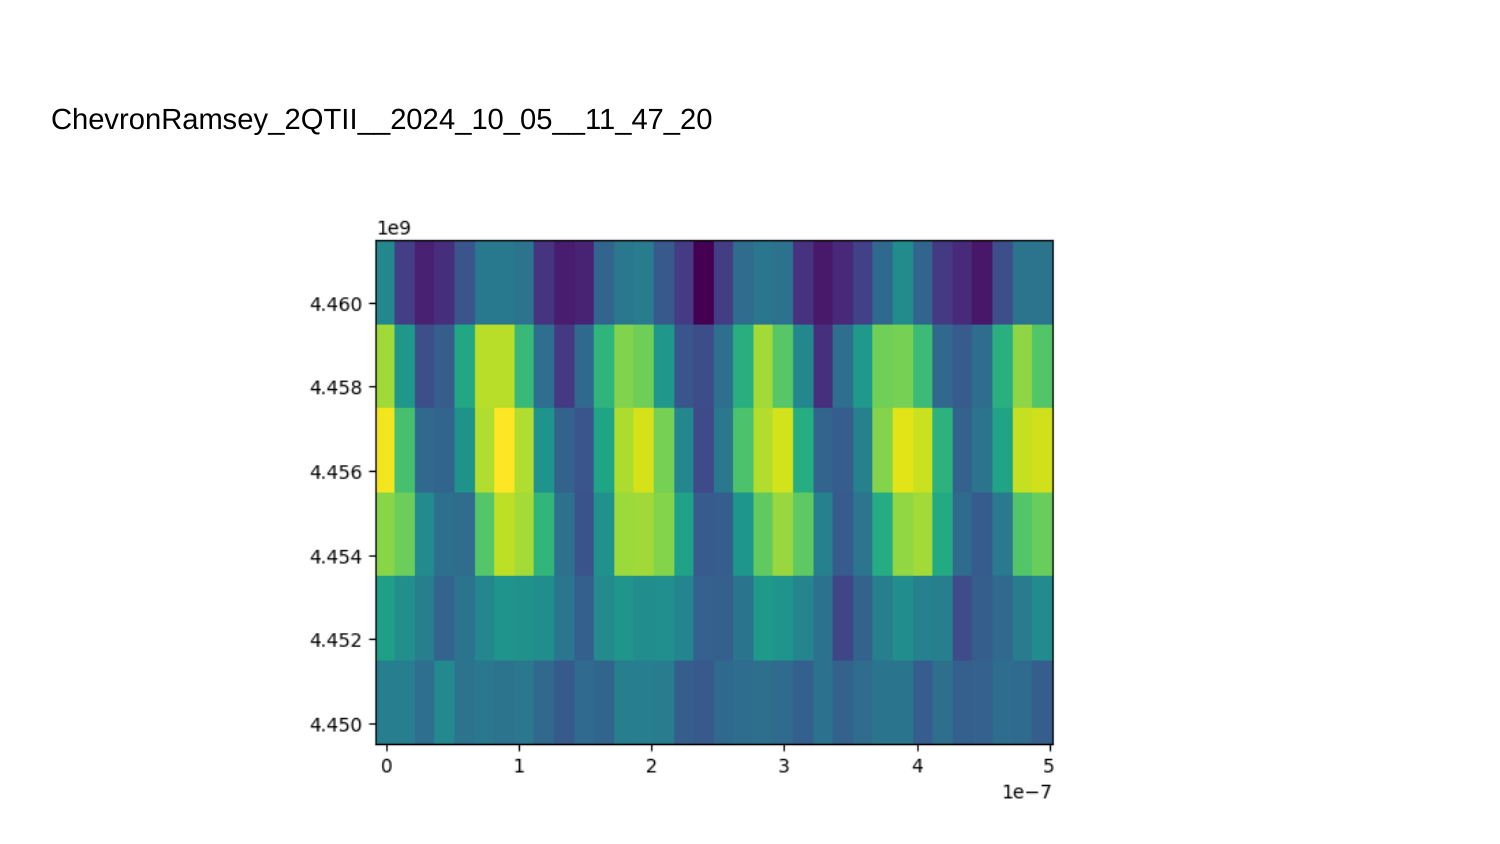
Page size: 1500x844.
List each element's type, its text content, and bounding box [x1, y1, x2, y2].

picture [295, 206, 1069, 815]
title ChevronRamsey_2QTII__2024_10_05__11_47_20 [51, 72, 1449, 167]
